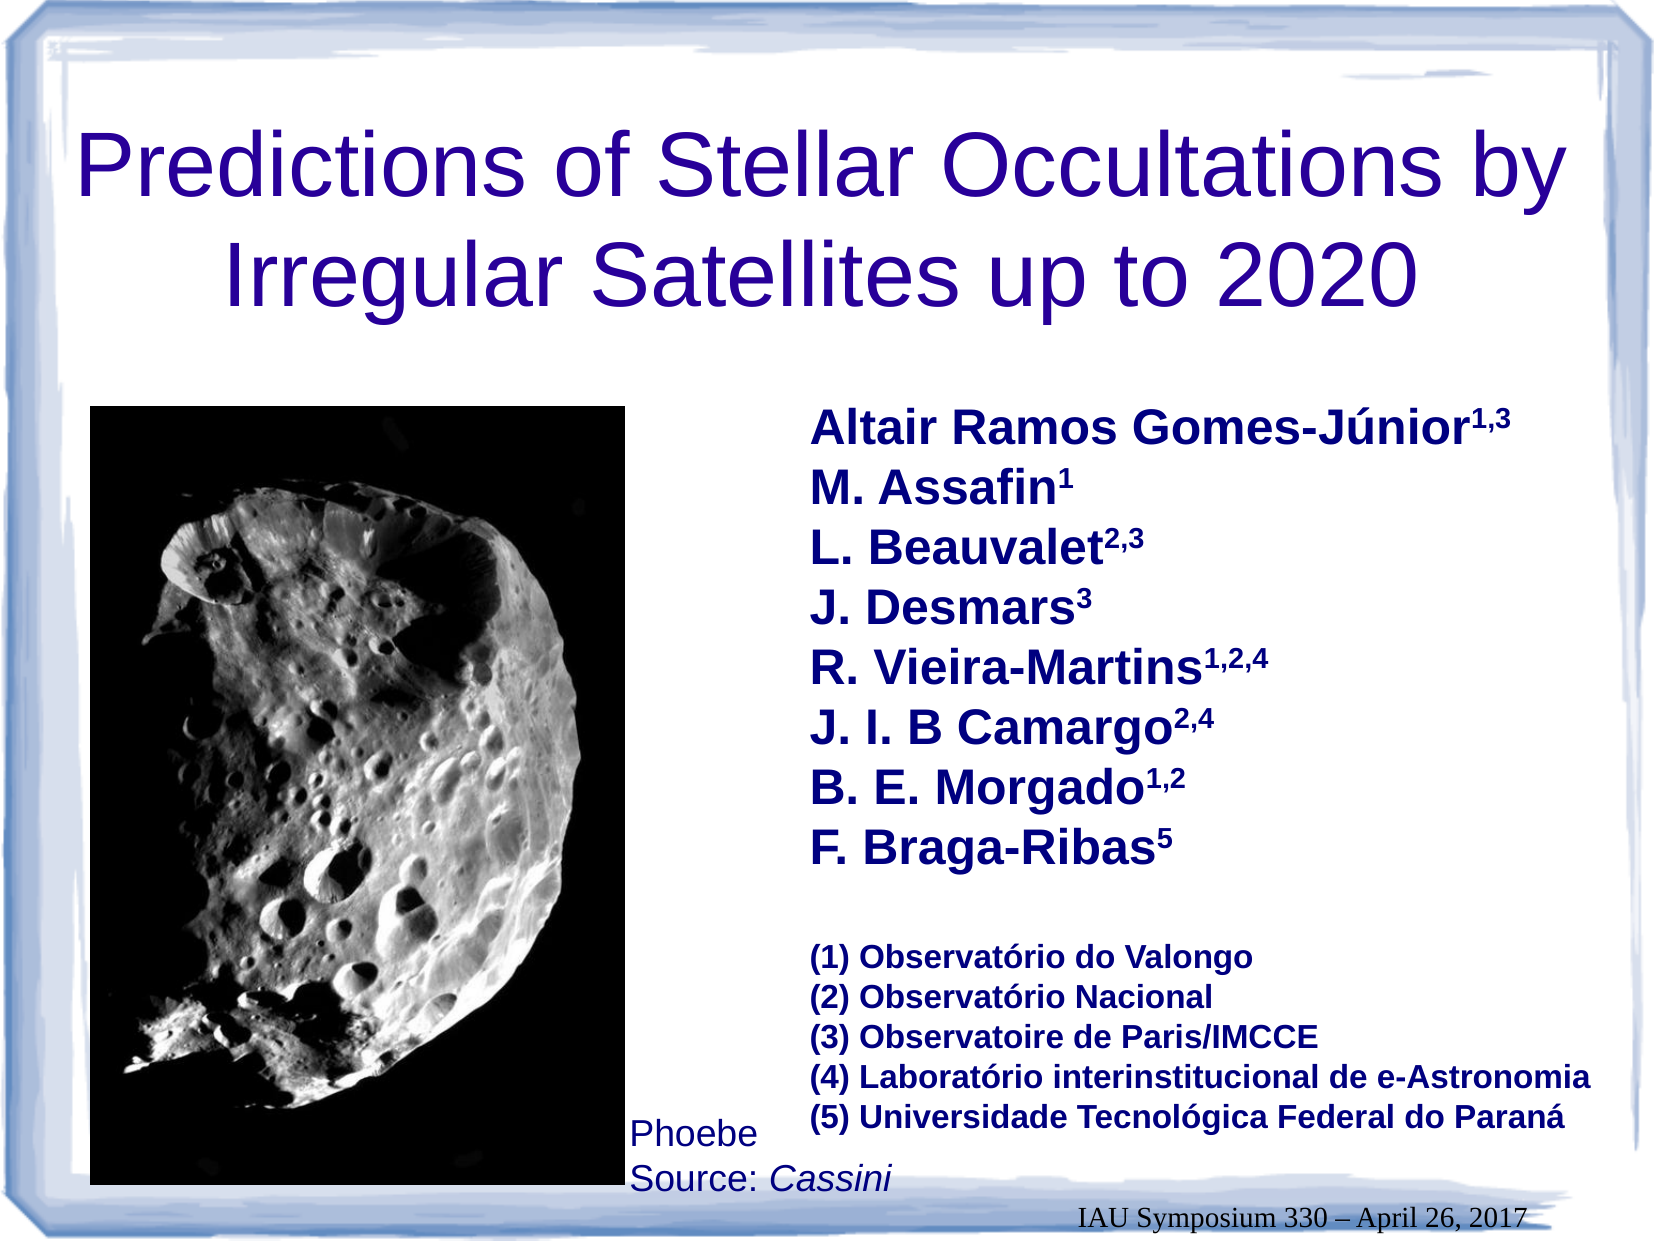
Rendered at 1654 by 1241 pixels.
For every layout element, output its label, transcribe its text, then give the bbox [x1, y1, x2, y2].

text_box Altair Ramos Gomes-Júnior1,3 M. Assafin1 L. Beauvalet2,3 J. Desmars3 R. Vieira-Martins1,2,4 J. I. B Camargo2,4 B. E. Morgado1,2 F. Braga-Ribas5 (1) Observatório do Valongo (2) Observatório Nacional (3) Observatoire de Paris/IMCCE (4) Laboratório interinstitucional de e-Astronomia (5) Universidade Tecnológica Federal do Paraná [794, 387, 1607, 1241]
picture [0, 0, 1654, 1241]
title Predictions of Stellar Occultations by Irregular Satellites up to 2020 [69, 69, 1575, 360]
text_box Phoebe Source: Cassini [614, 1101, 907, 1206]
